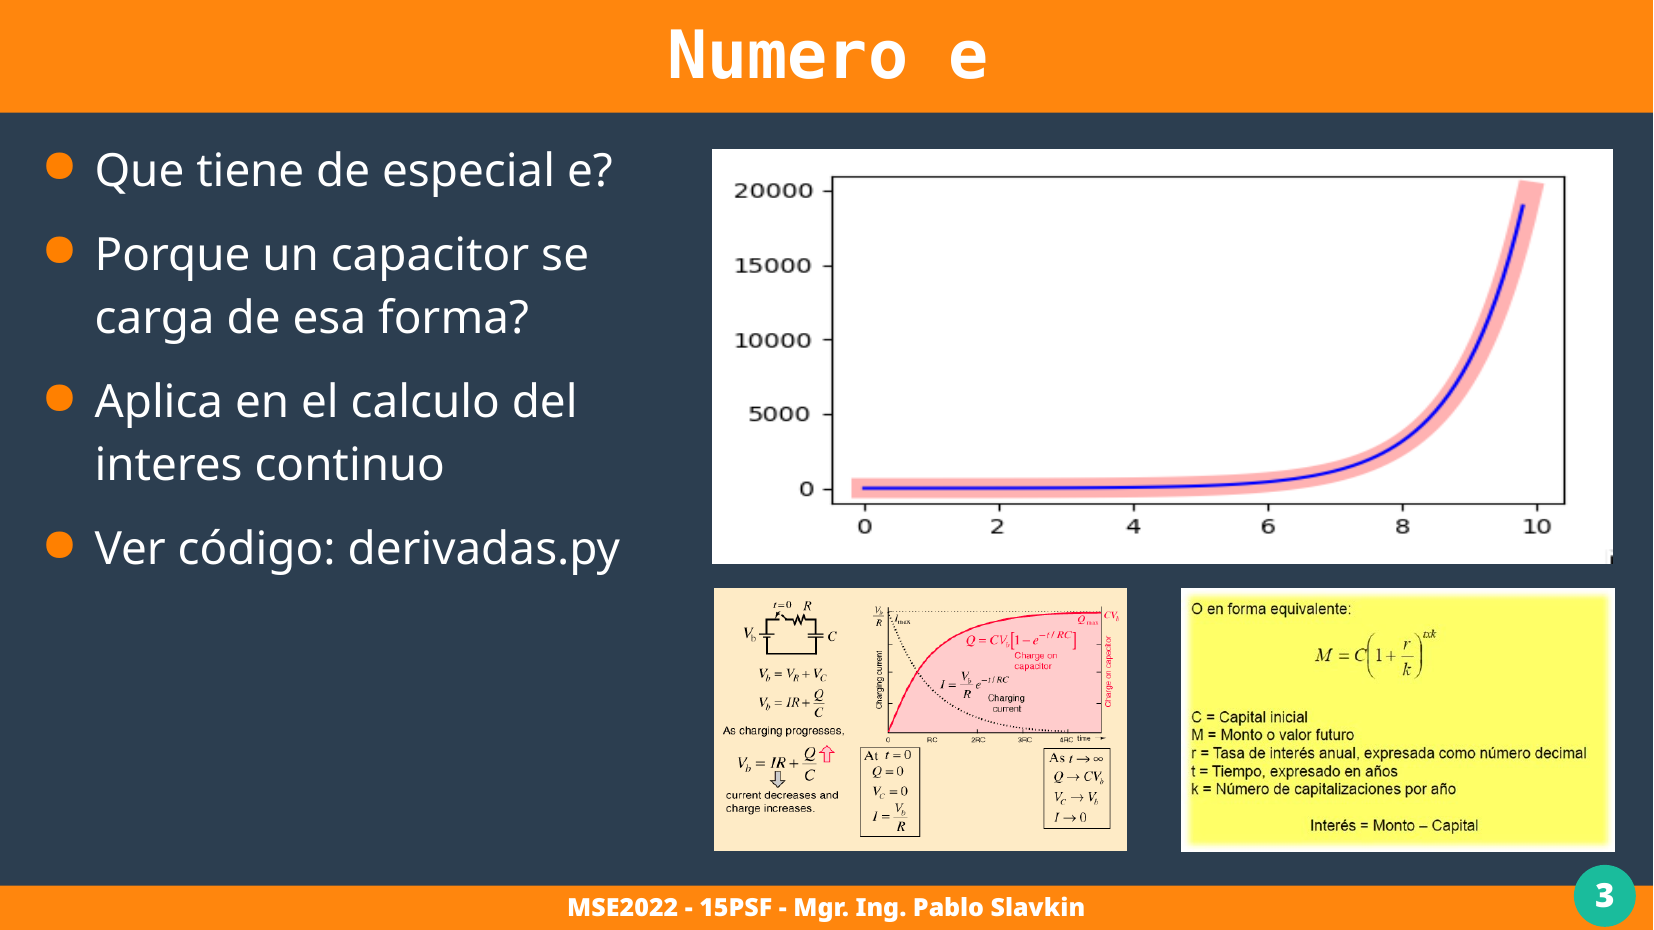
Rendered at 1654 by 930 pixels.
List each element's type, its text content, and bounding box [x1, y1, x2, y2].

list Que tiene de especial e? Porque un capacitor se carga de esa forma? Aplica en el calculo del interes continuo Ver código: derivadas.py [23, 137, 676, 826]
picture [1181, 588, 1615, 852]
picture [714, 588, 1127, 851]
title Numero e [667, 16, 1030, 113]
picture [712, 149, 1613, 564]
